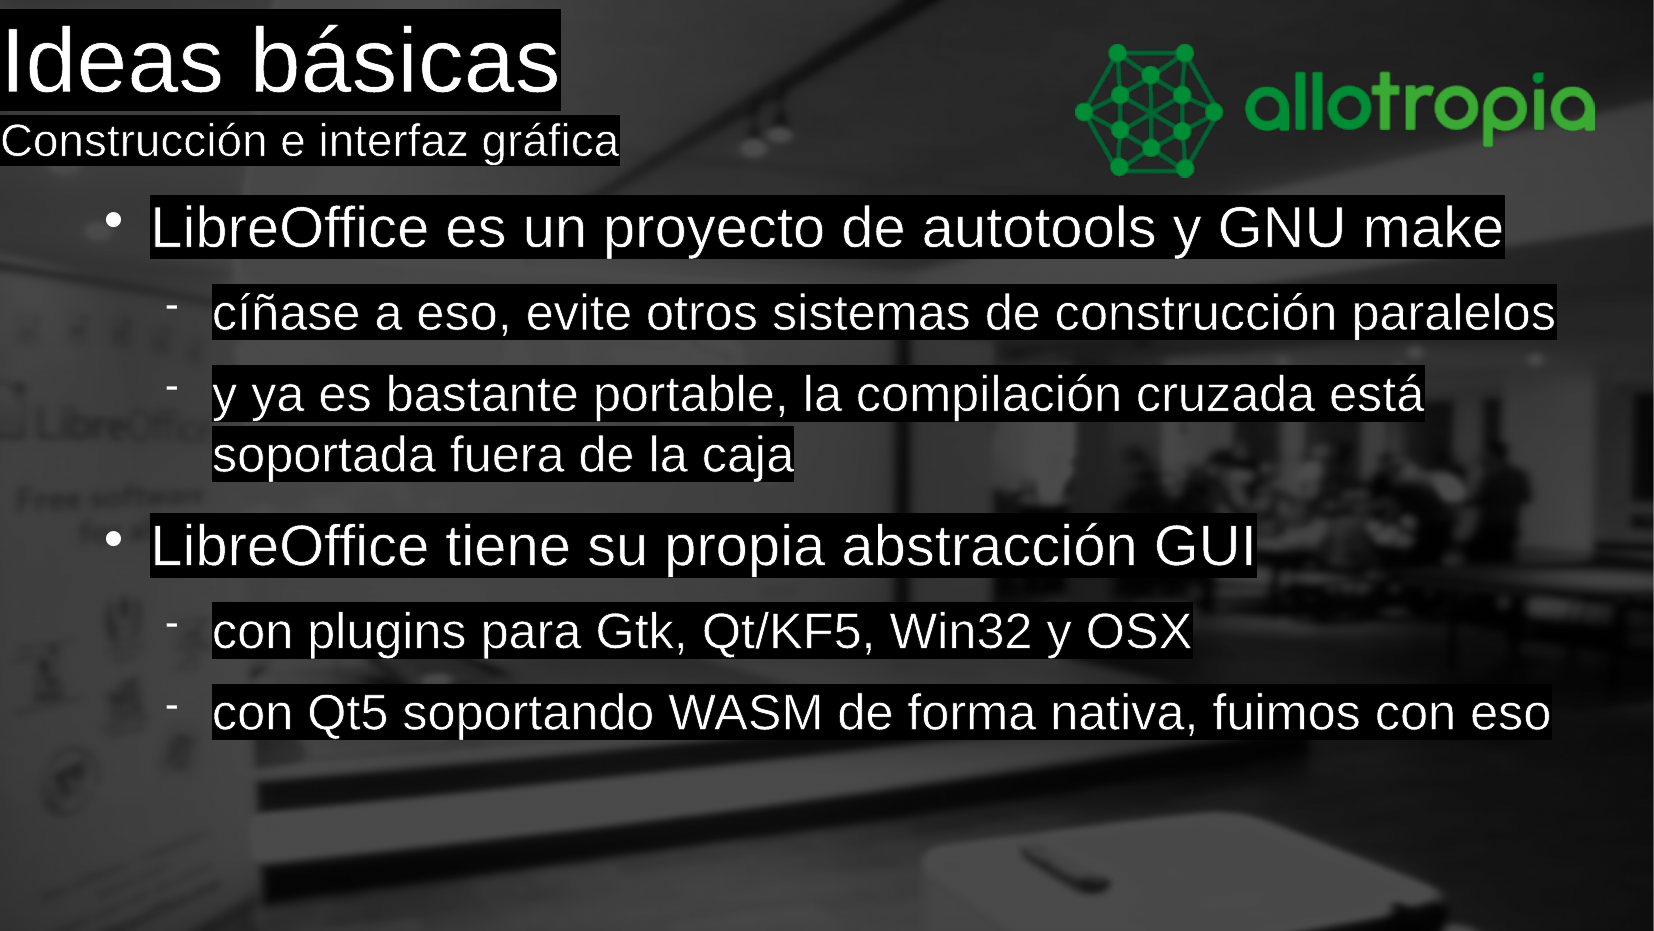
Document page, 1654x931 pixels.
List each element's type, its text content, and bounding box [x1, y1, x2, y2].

title Ideas básicas Construcción e interfaz gráfica [0, 5, 1152, 160]
picture [0, 0, 1654, 931]
list LibreOffice es un proyecto de autotools y GNU make cíñase a eso, evite otros sistemas de construcción paralelos y ya es bastante portable, la compilación cruzada está soportada fuera de la caja LibreOffice tiene su propia abstracción GUI con plugins para Gtk, Qt/KF5, Win32 y OSX con Qt5 soportando WASM de forma nativa, fuimos con eso [88, 188, 1565, 863]
